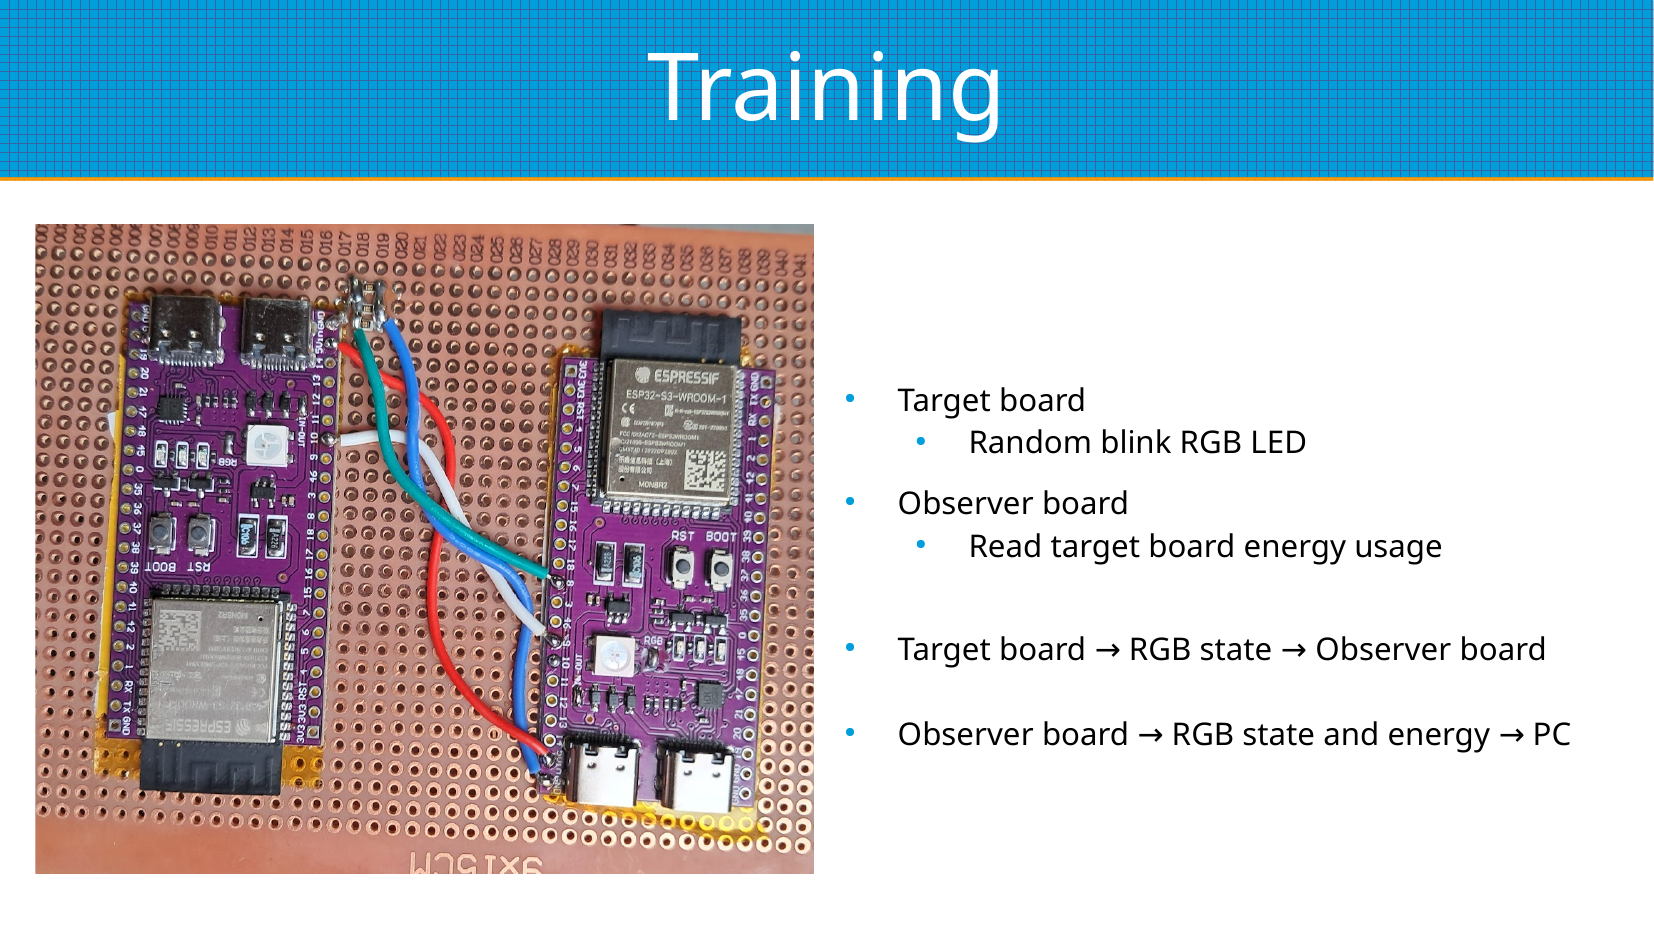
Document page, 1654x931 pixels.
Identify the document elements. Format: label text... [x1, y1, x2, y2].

title Training [82, 14, 1571, 148]
picture [35, 224, 814, 874]
list Target board Random blink RGB LED Observer board Read target board energy usage Target board → RGB state → Observer board Observer board → RGB state and energy → PC [826, 206, 1595, 916]
